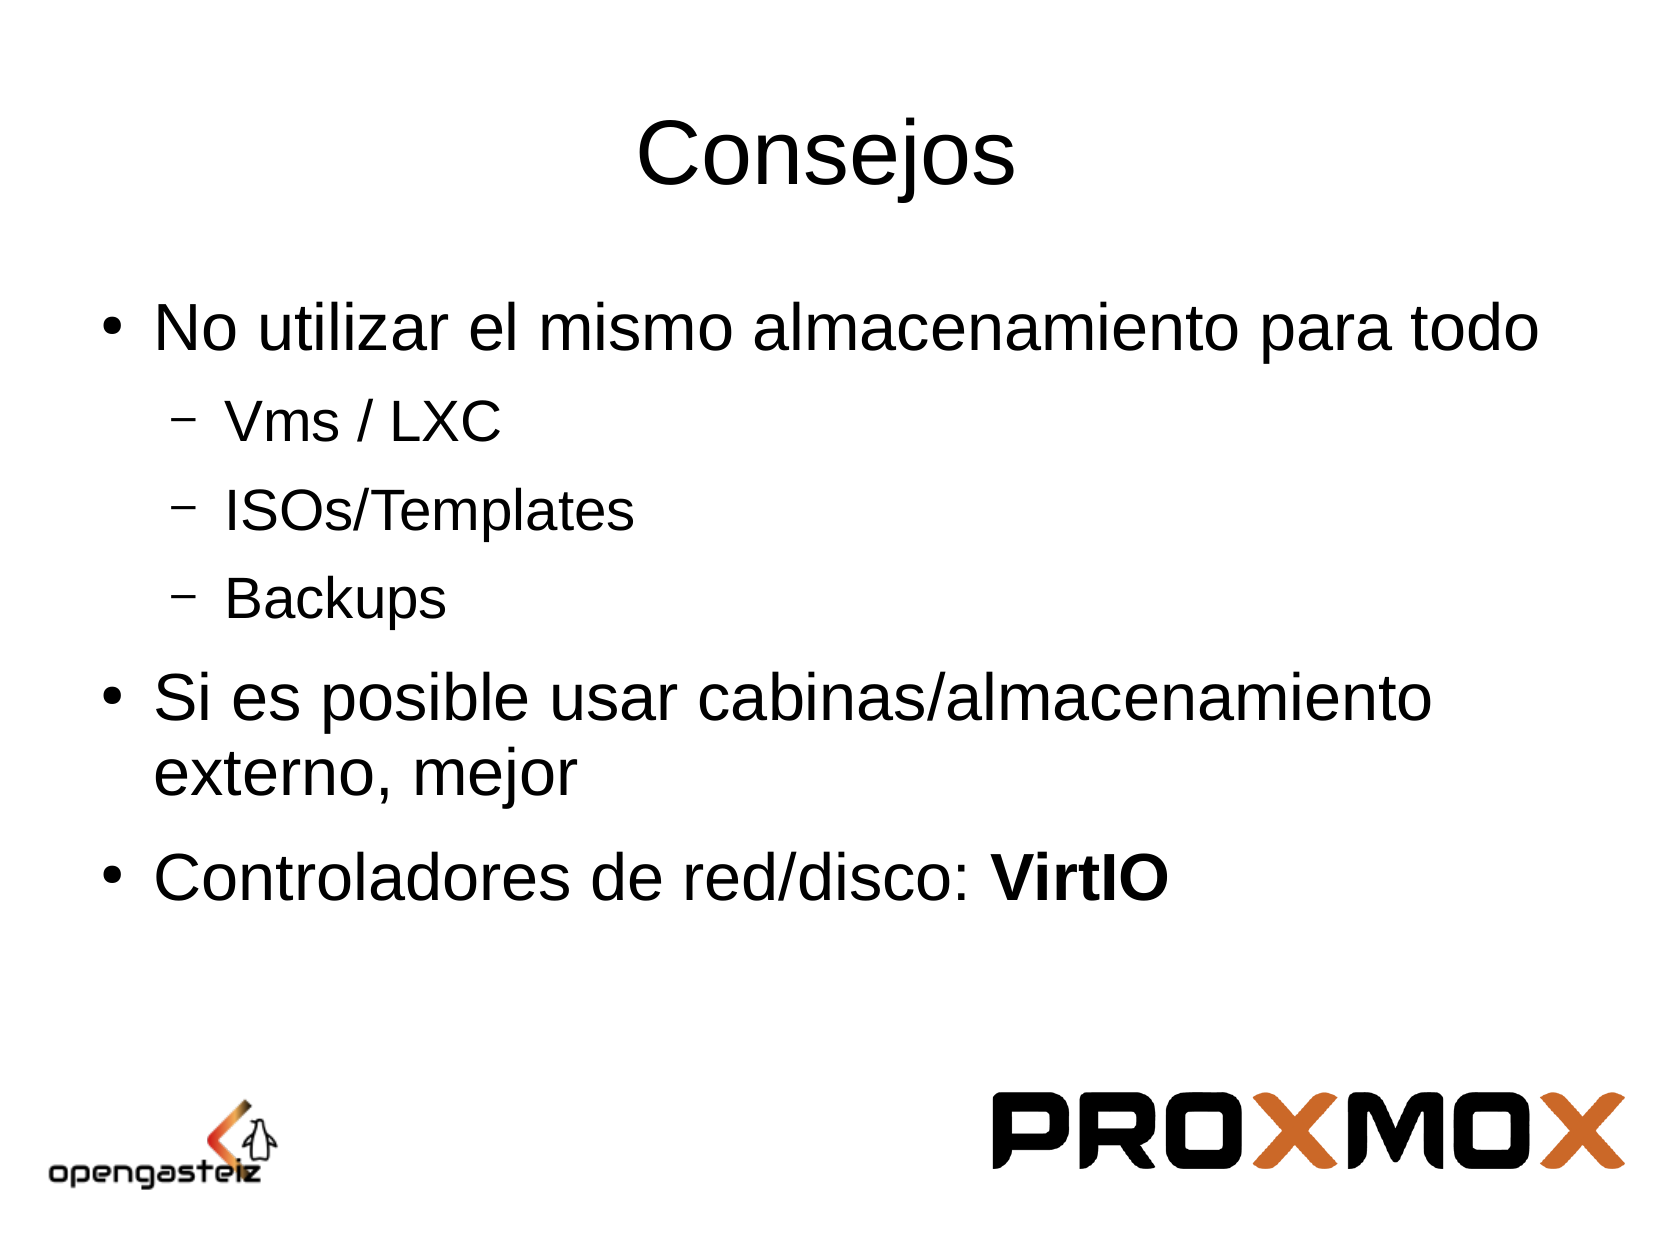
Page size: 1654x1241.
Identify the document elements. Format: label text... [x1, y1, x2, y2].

list No utilizar el mismo almacenamiento para todo Vms / LXC ISOs/Templates Backups Si es posible usar cabinas/almacenamiento externo, mejor Controladores de red/disco: VirtIO [82, 290, 1571, 1010]
picture [987, 1034, 1630, 1217]
picture [35, 1086, 297, 1201]
title Consejos [82, 49, 1571, 257]
